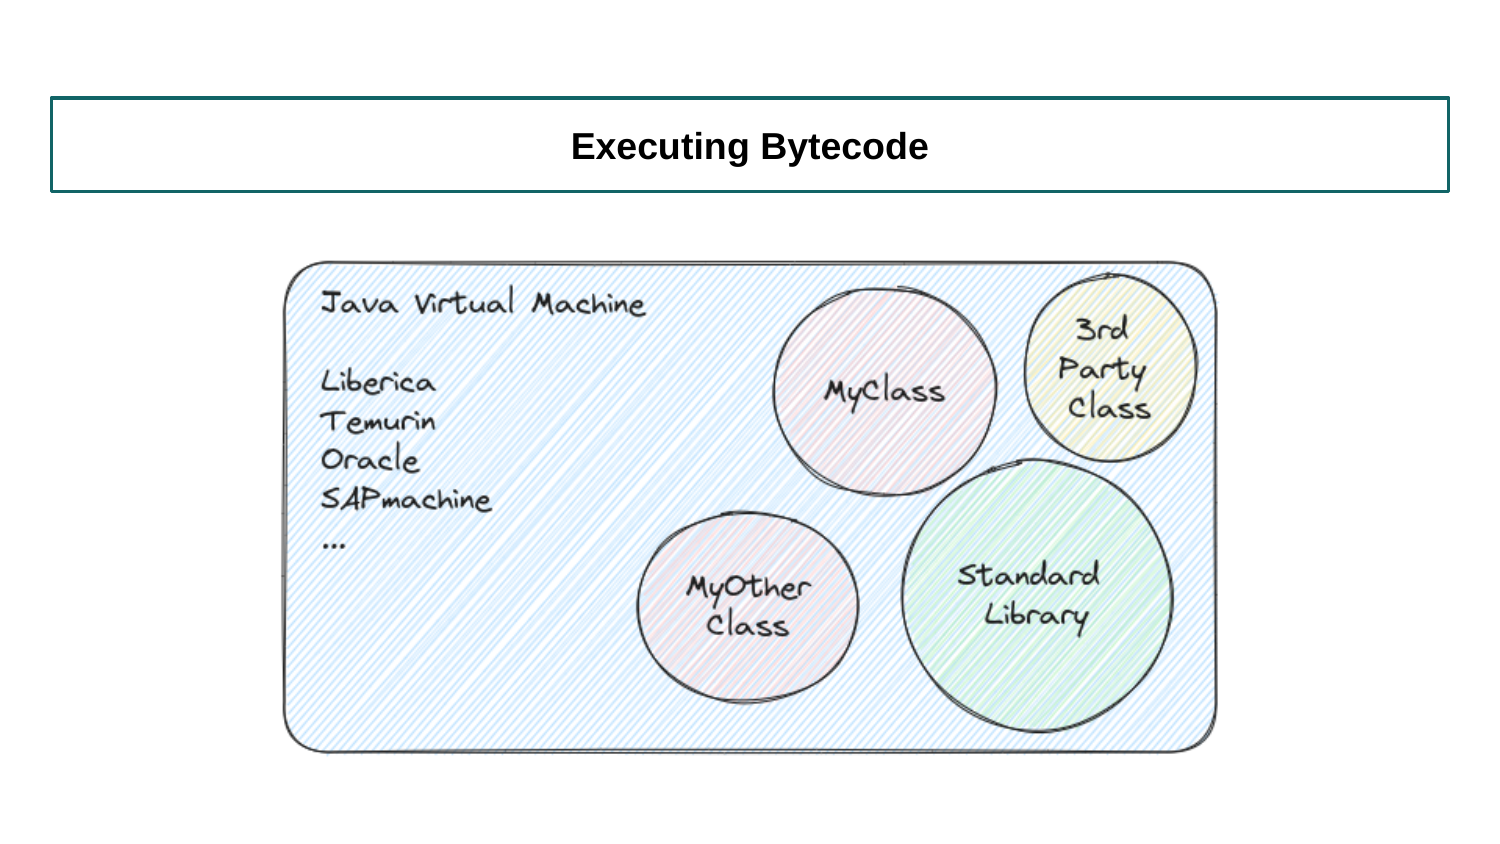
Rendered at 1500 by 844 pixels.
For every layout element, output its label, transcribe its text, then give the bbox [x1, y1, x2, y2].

picture [269, 247, 1232, 768]
title Executing Bytecode [51, 98, 1449, 192]
